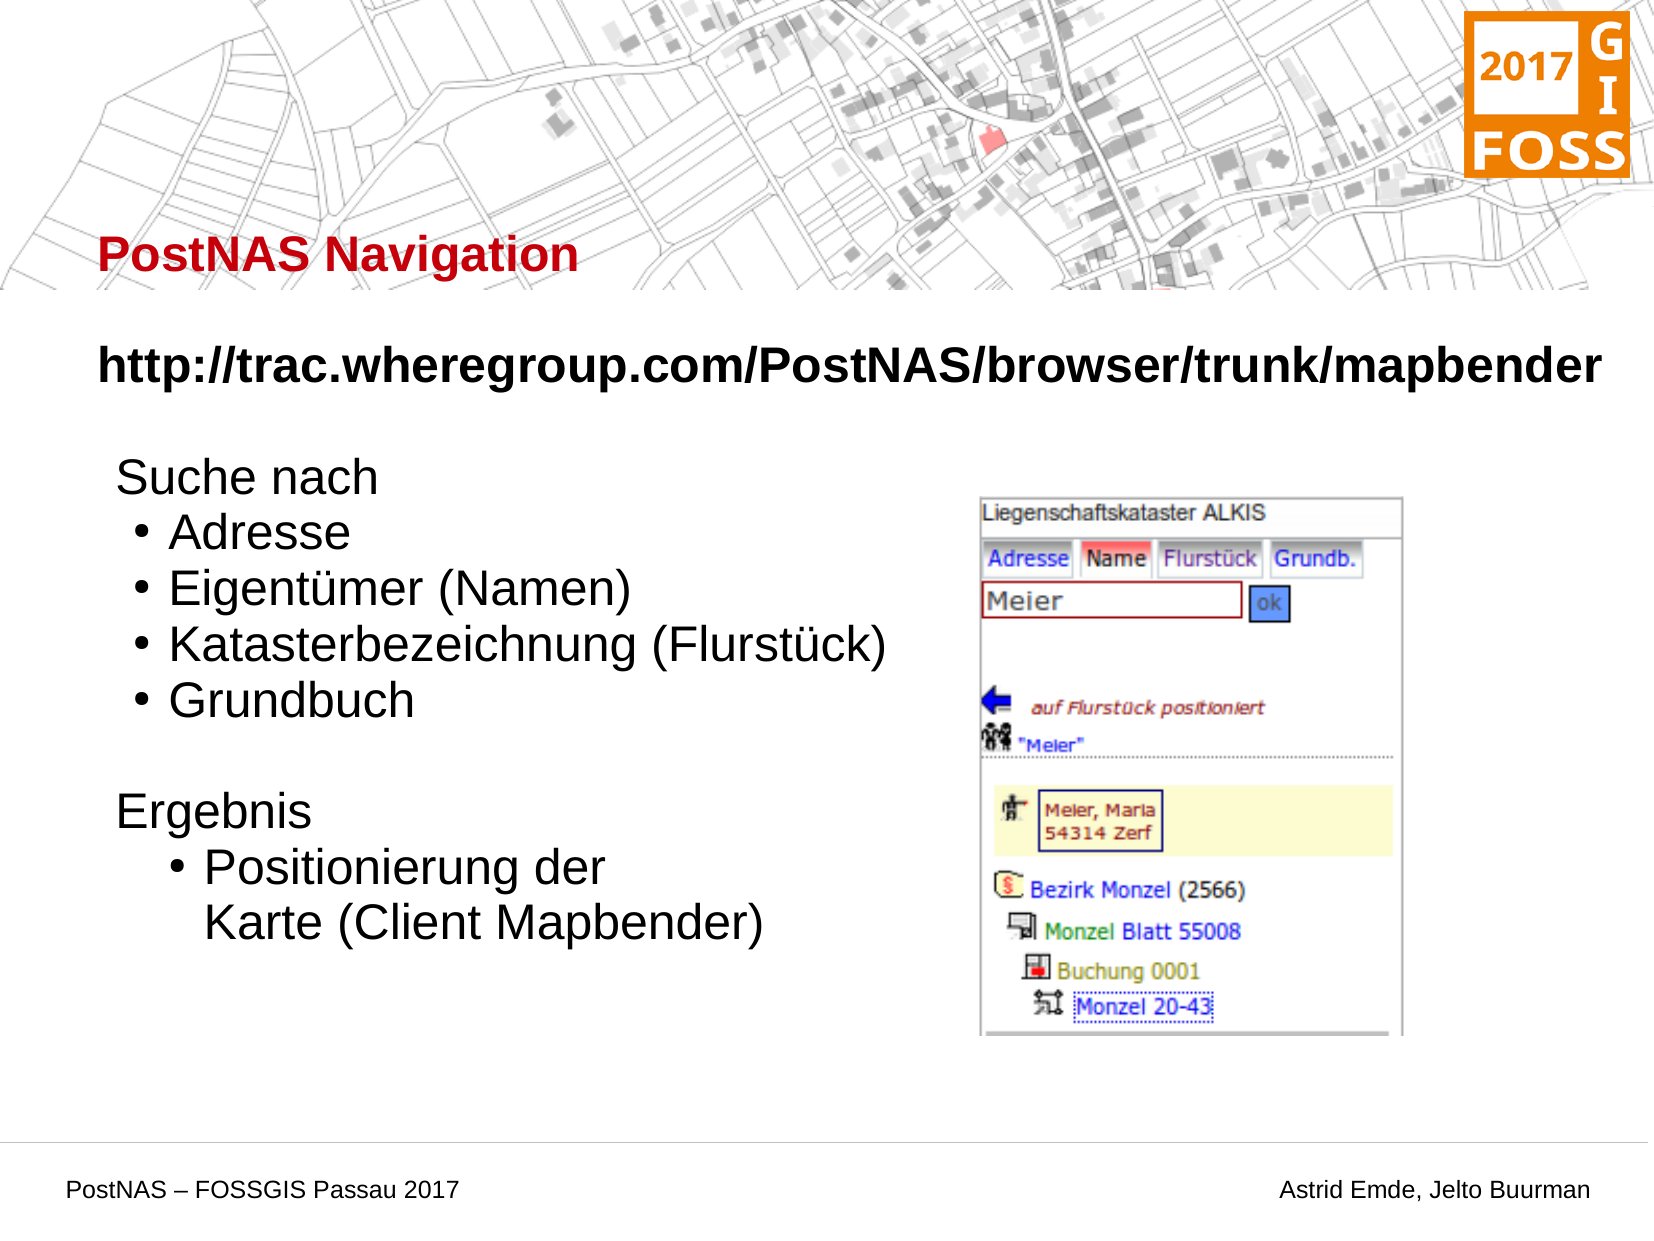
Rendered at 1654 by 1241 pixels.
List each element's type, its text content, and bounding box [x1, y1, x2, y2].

picture [976, 496, 1406, 1036]
picture [1464, 11, 1630, 178]
text_box PostNAS Navigation http://trac.wheregroup.com/PostNAS/browser/trunk/mapbender Suche nach Adresse Eigentümer (Namen) Katasterbezeichnung (Flurstück) Grundbuch Ergebnis Positionierung der Karte (Client Mapbender) [82, 218, 1595, 1046]
